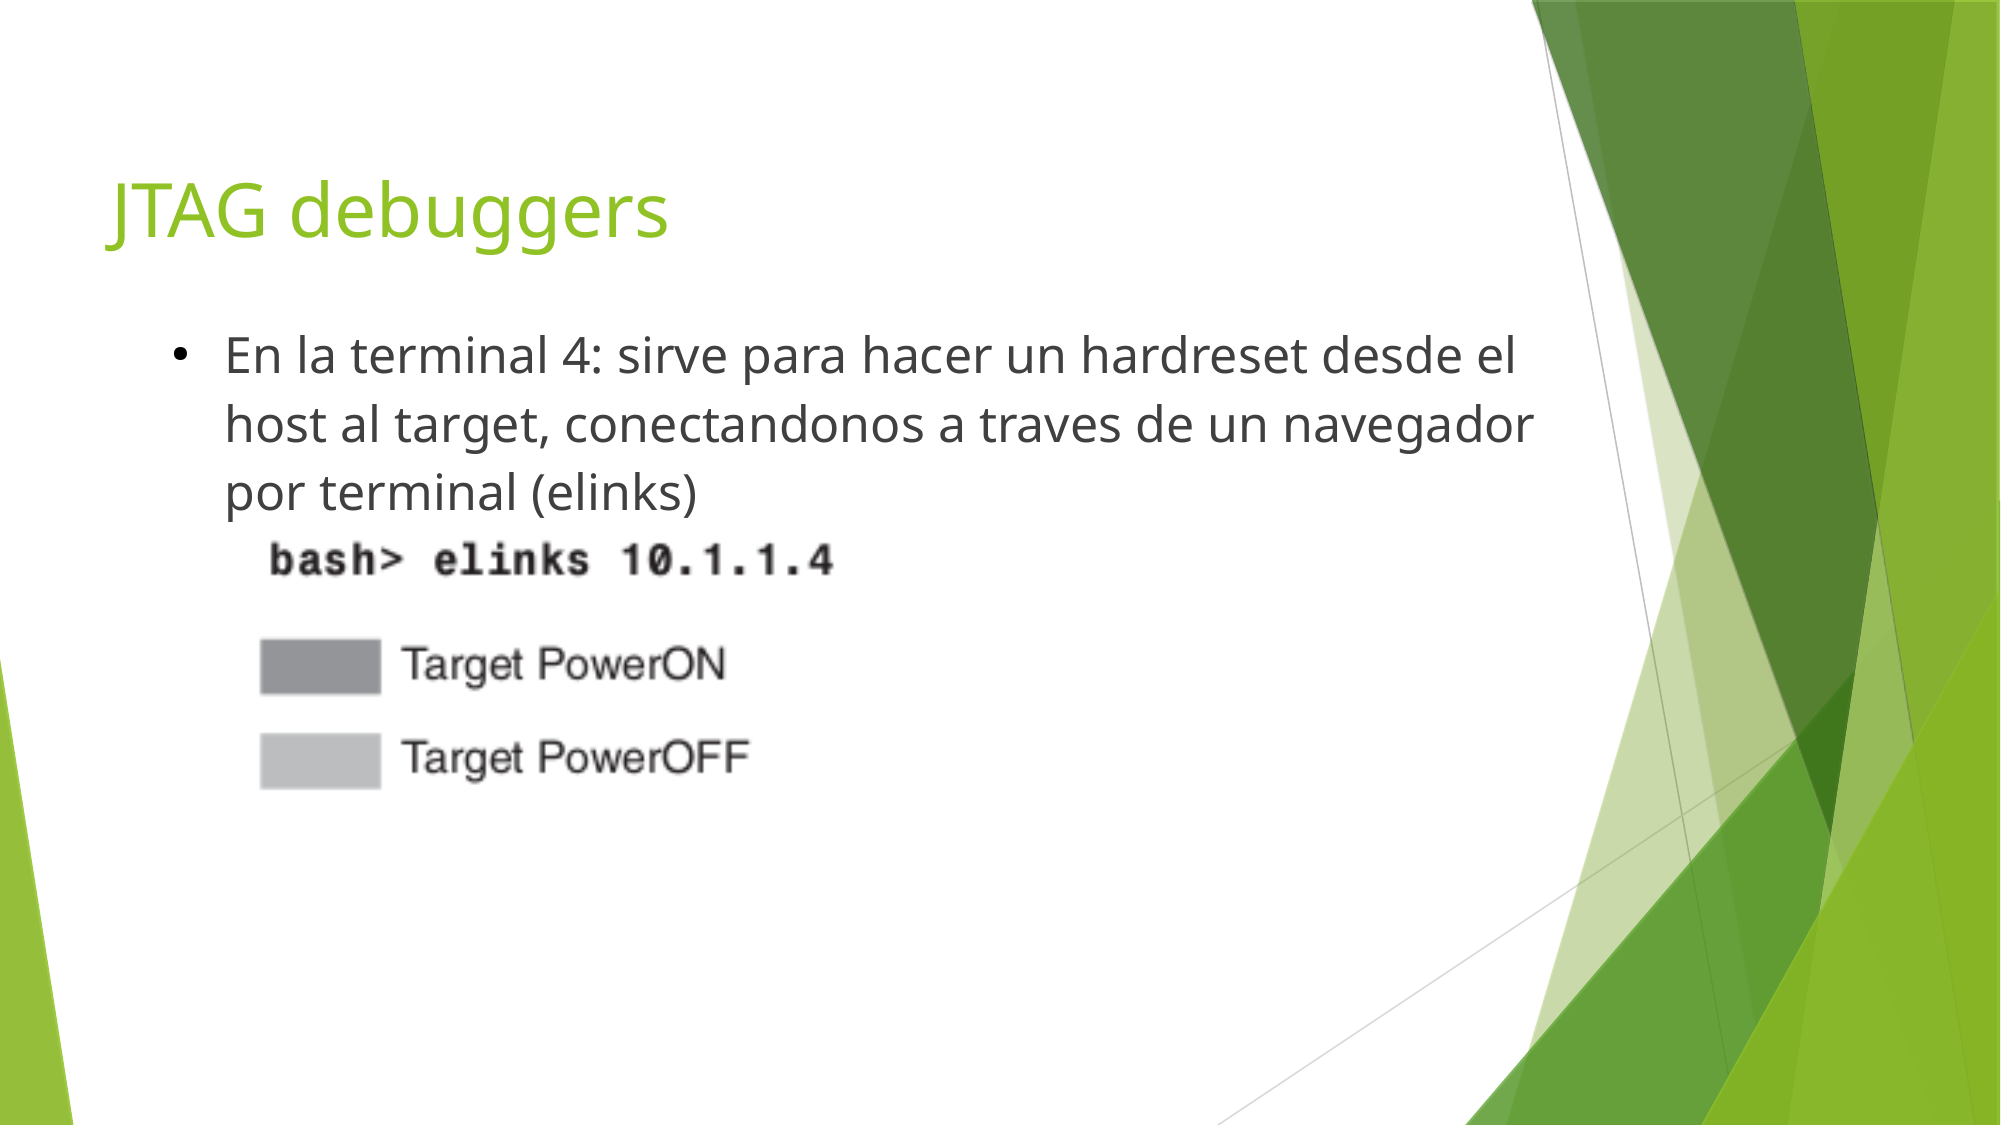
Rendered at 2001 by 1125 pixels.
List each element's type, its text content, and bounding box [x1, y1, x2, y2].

title JTAG debuggers [111, 99, 1522, 317]
picture [241, 519, 851, 816]
list En la terminal 4: sirve para hacer un hardreset desde el host al target, conectandonos a traves de un navegador por terminal (elinks) [153, 320, 1565, 958]
